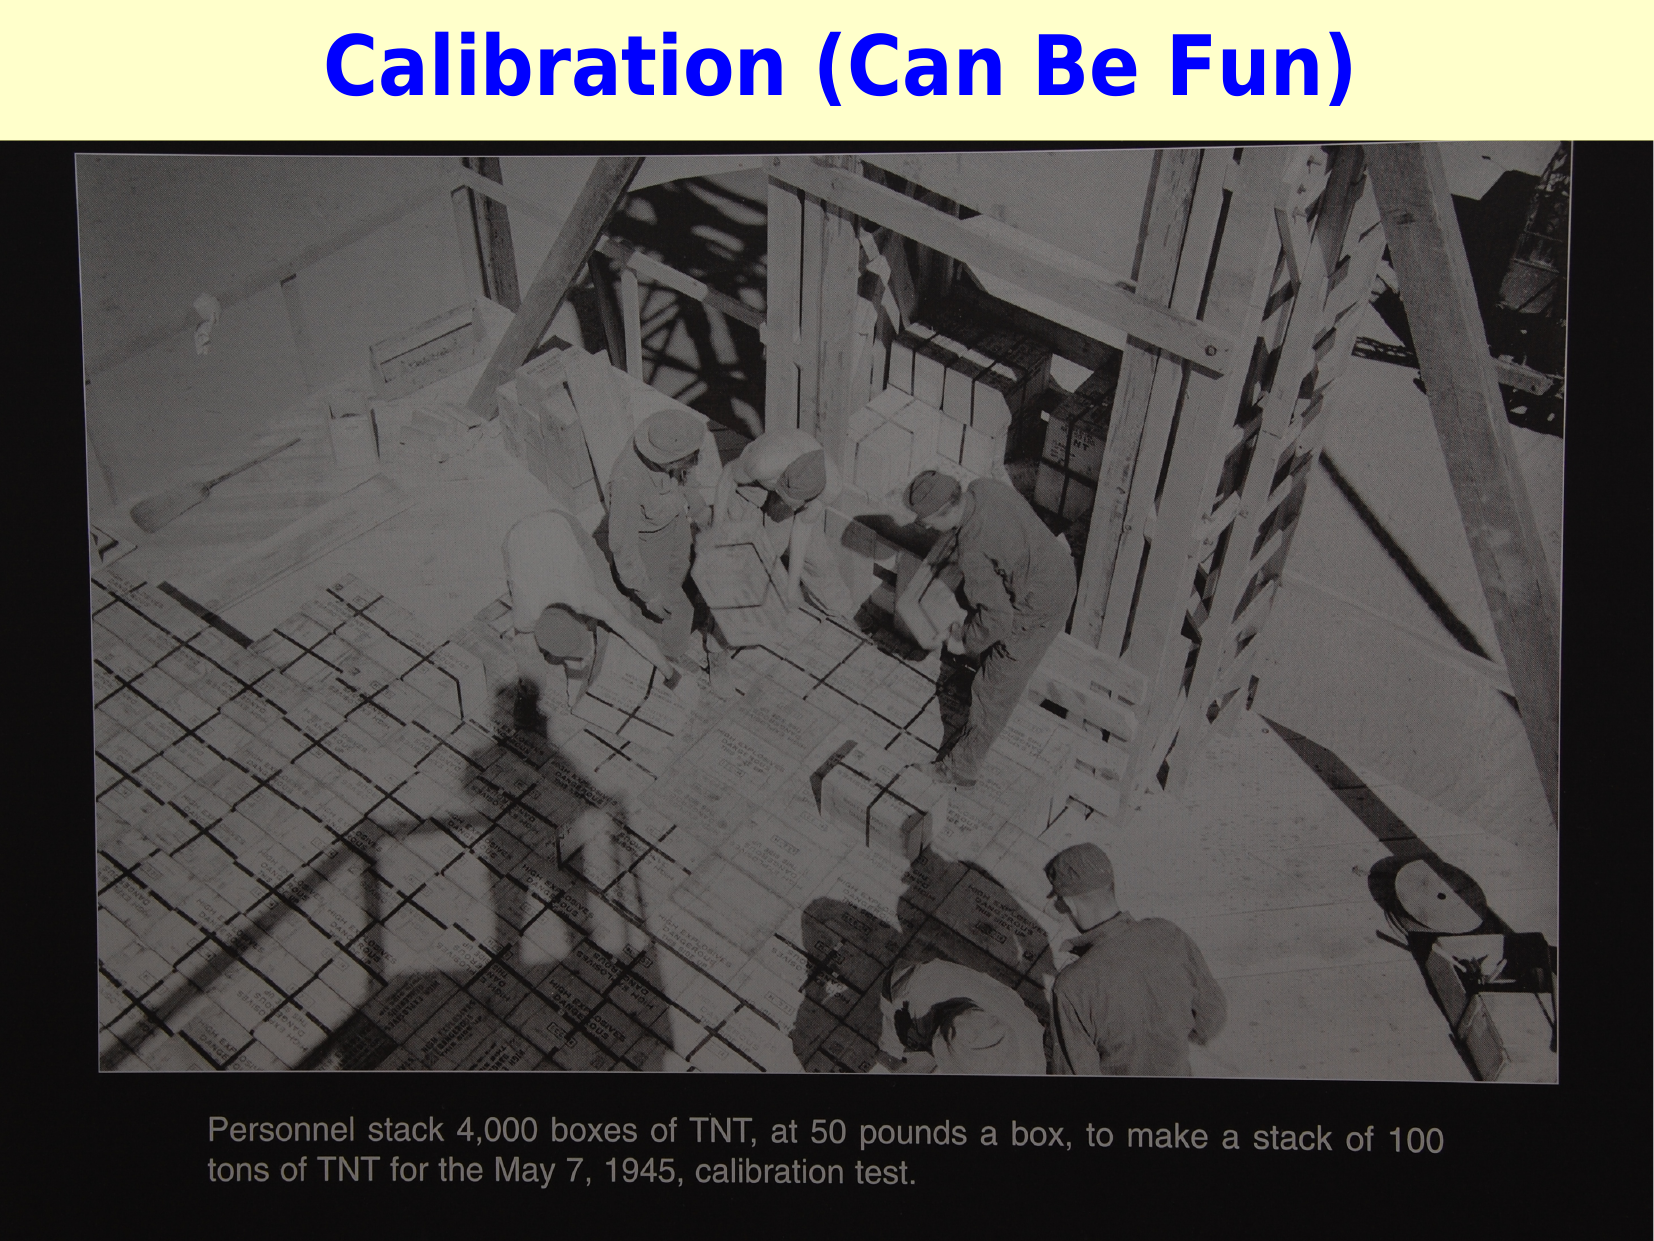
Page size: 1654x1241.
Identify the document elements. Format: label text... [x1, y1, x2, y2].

picture [0, 141, 1654, 1241]
title Calibration (Can Be Fun) [0, 0, 1654, 141]
